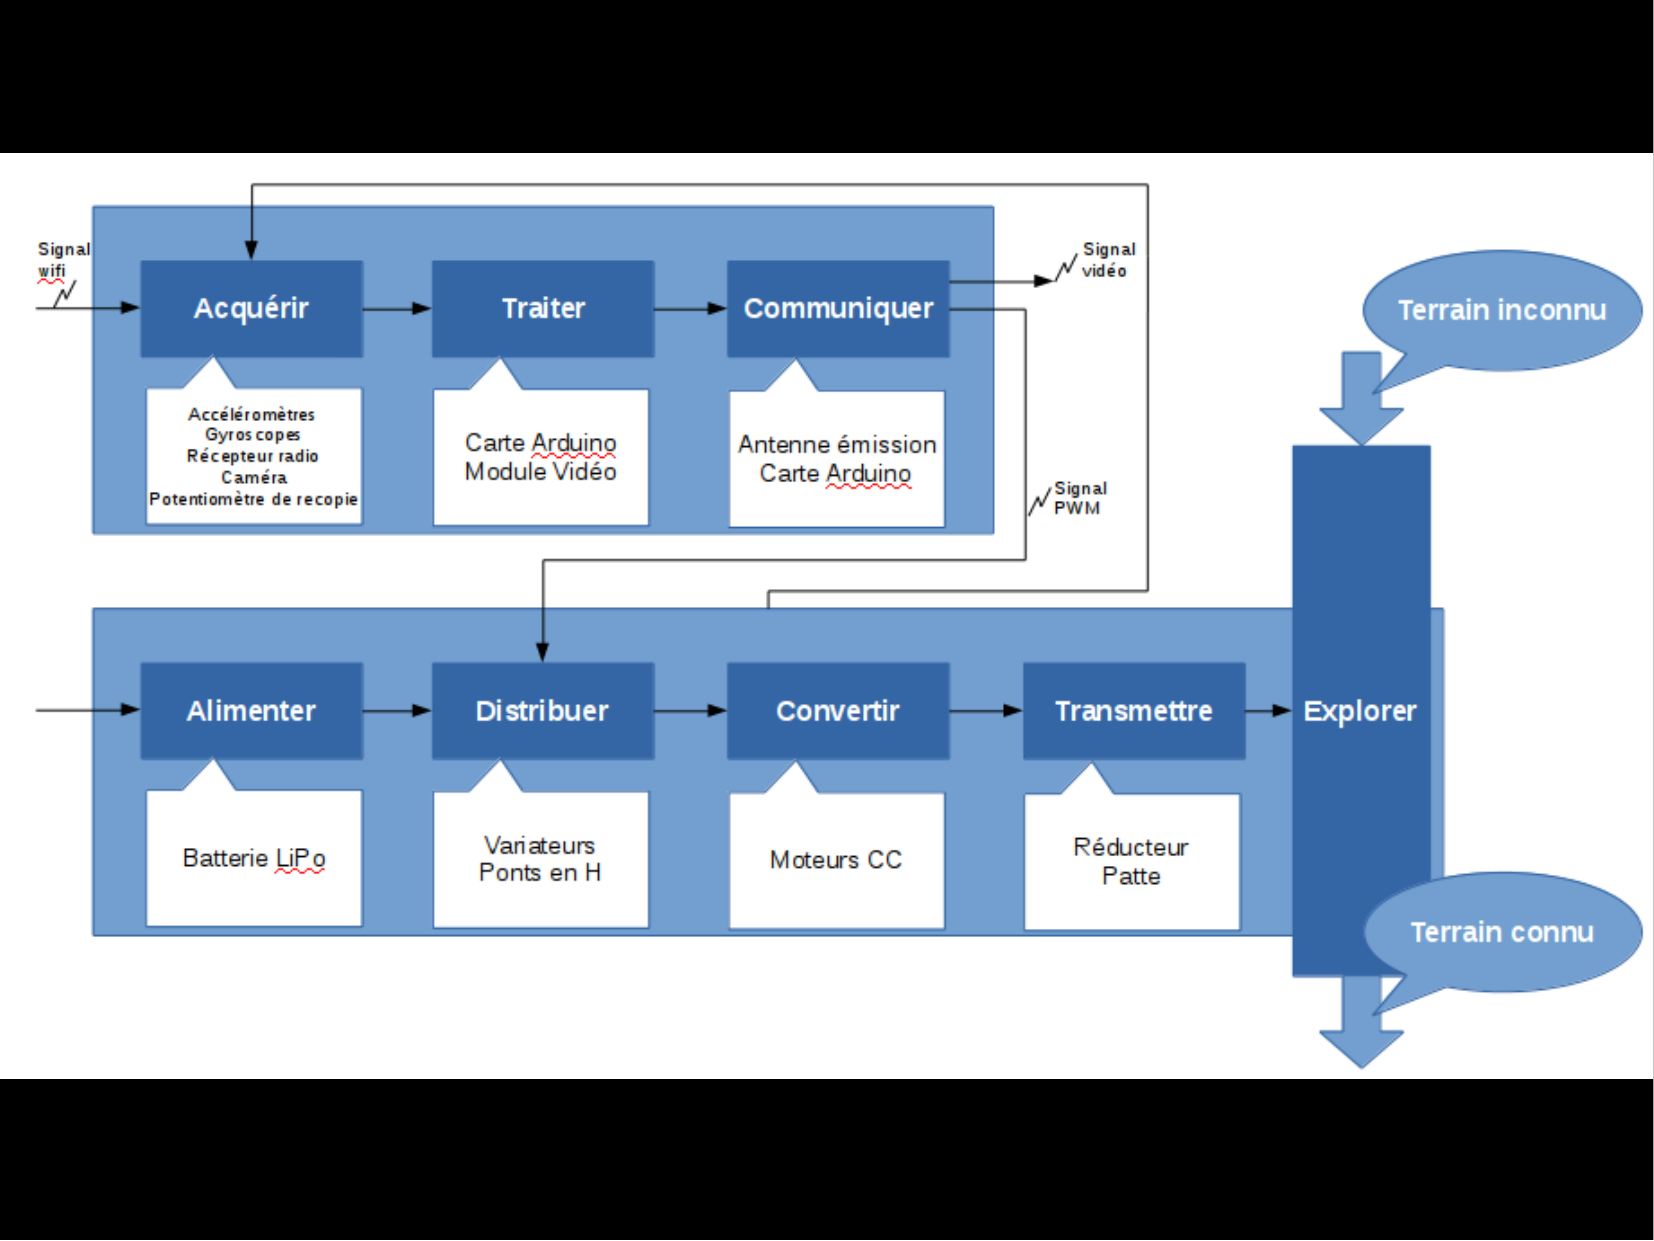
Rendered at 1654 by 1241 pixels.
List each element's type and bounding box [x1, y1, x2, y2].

picture [0, 153, 1654, 1079]
